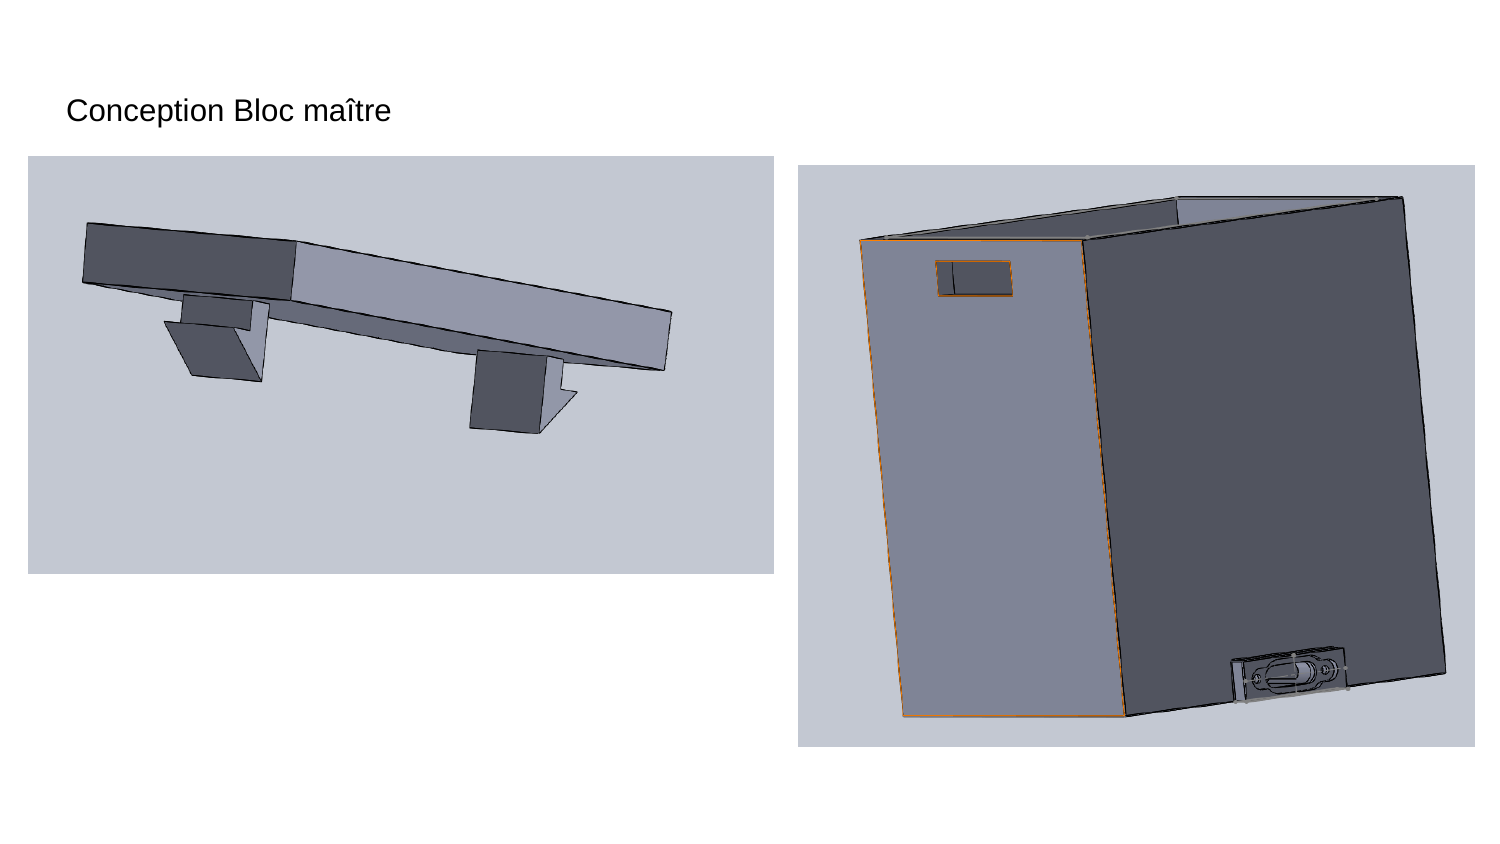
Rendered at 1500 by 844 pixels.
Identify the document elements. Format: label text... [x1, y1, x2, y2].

title Conception Bloc maître [53, 40, 1447, 141]
picture [28, 156, 774, 574]
picture [798, 165, 1475, 747]
